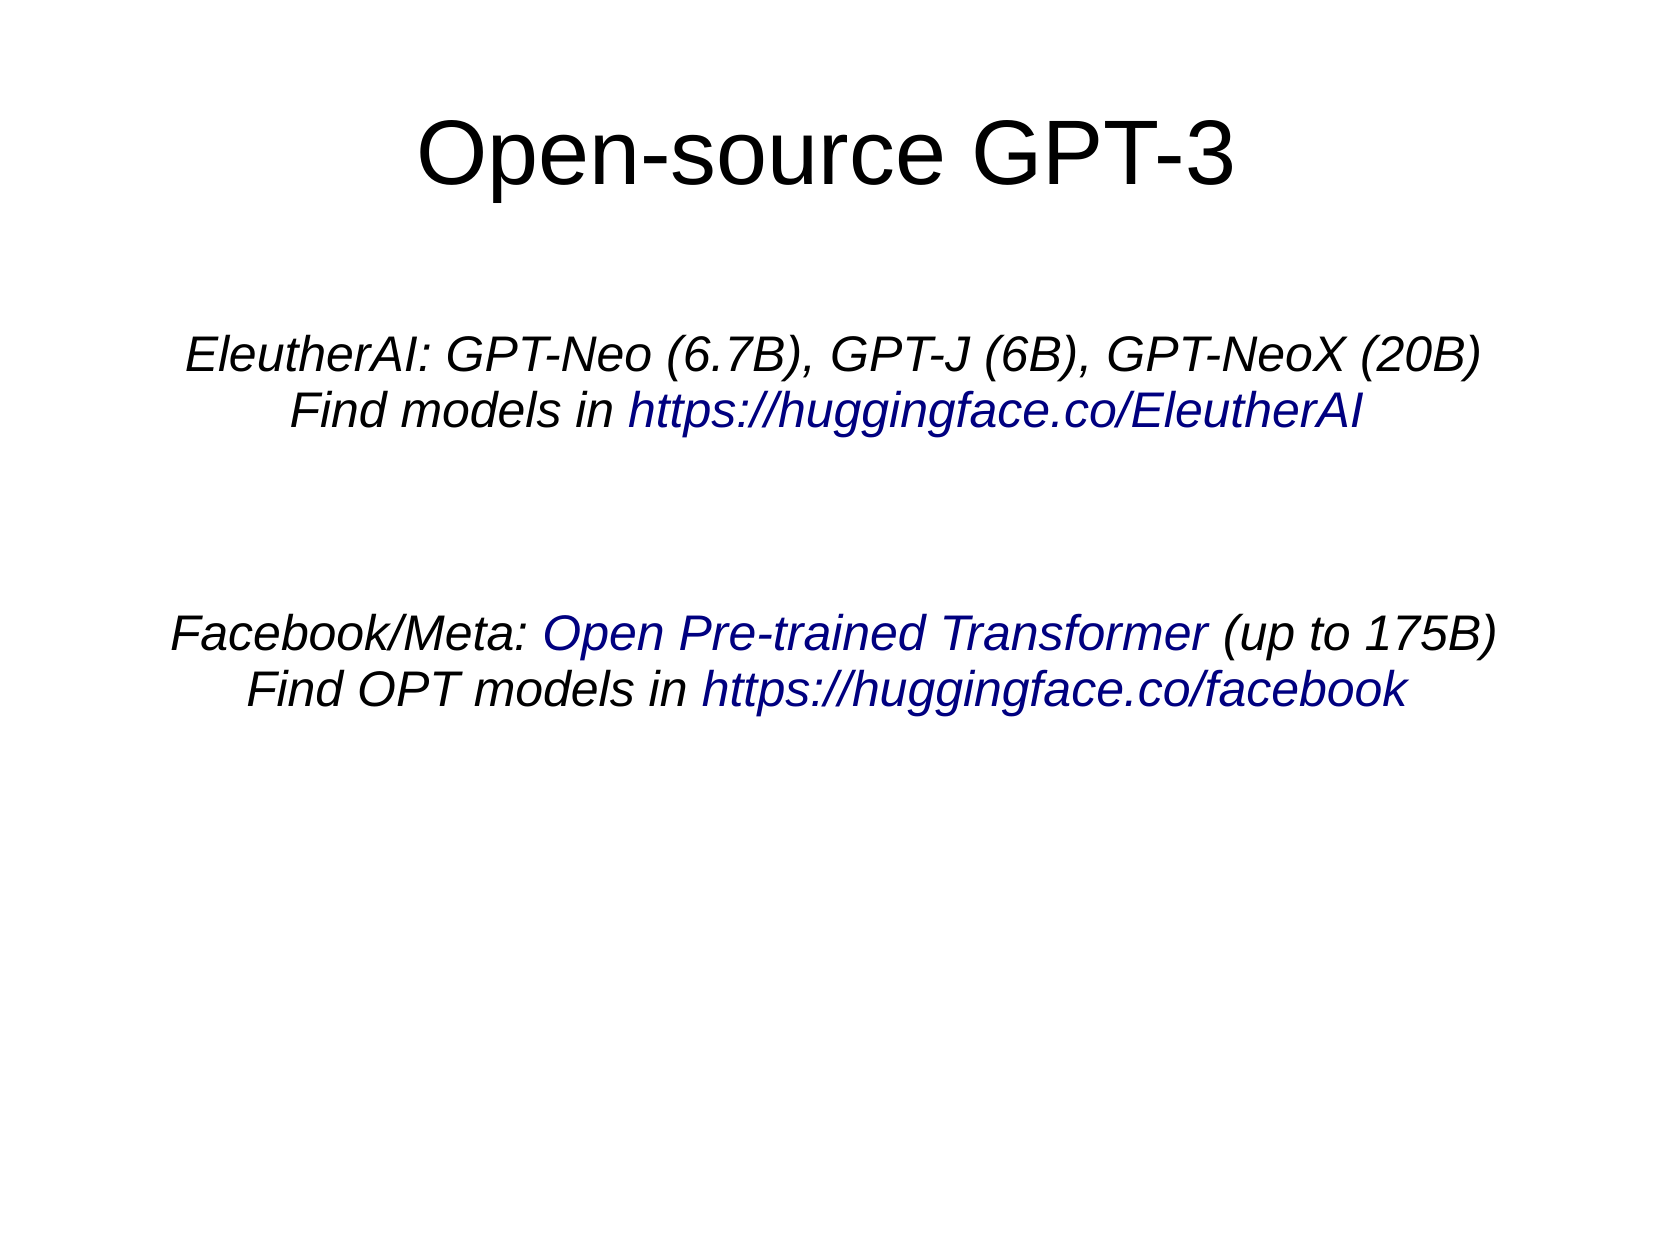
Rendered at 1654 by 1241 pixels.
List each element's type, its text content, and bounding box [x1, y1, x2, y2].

subtitle EleutherAI: GPT-Neo (6.7B), GPT-J (6B), GPT-NeoX (20B) Find models in https://huggingface.co/EleutherAI Facebook/Meta: Open Pre-trained Transformer (up to 175B) Find OPT models in https://huggingface.co/facebook [90, 326, 1579, 1052]
title Open-source GPT-3 [82, 49, 1571, 257]
